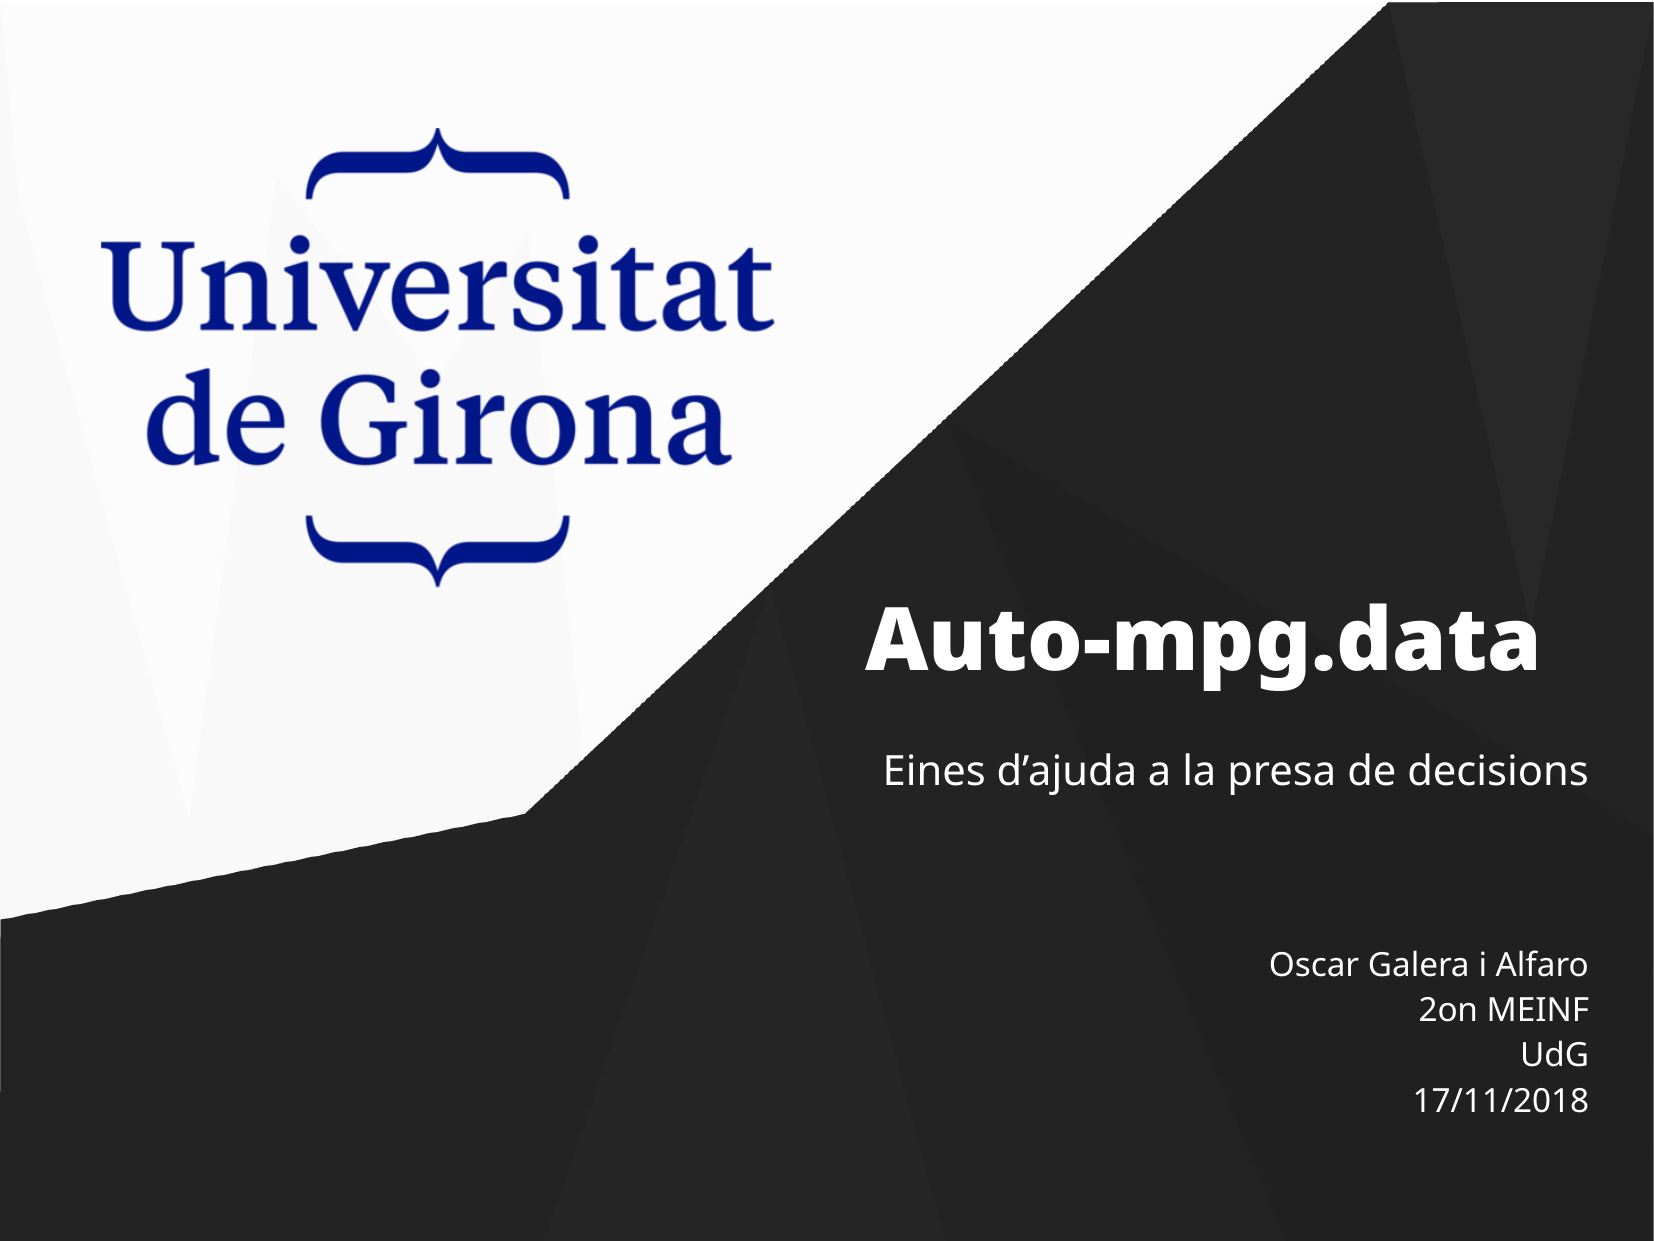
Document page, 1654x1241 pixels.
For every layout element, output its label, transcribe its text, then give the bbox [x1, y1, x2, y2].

picture [0, 2, 1654, 1241]
text_box Oscar Galera i Alfaro 2on MEINF UdG 17/11/2018 [712, 900, 1590, 1163]
subtitle Eines d’ajuda a la presa de decisions [712, 712, 1590, 826]
title Auto-mpg.data [865, 561, 1613, 712]
